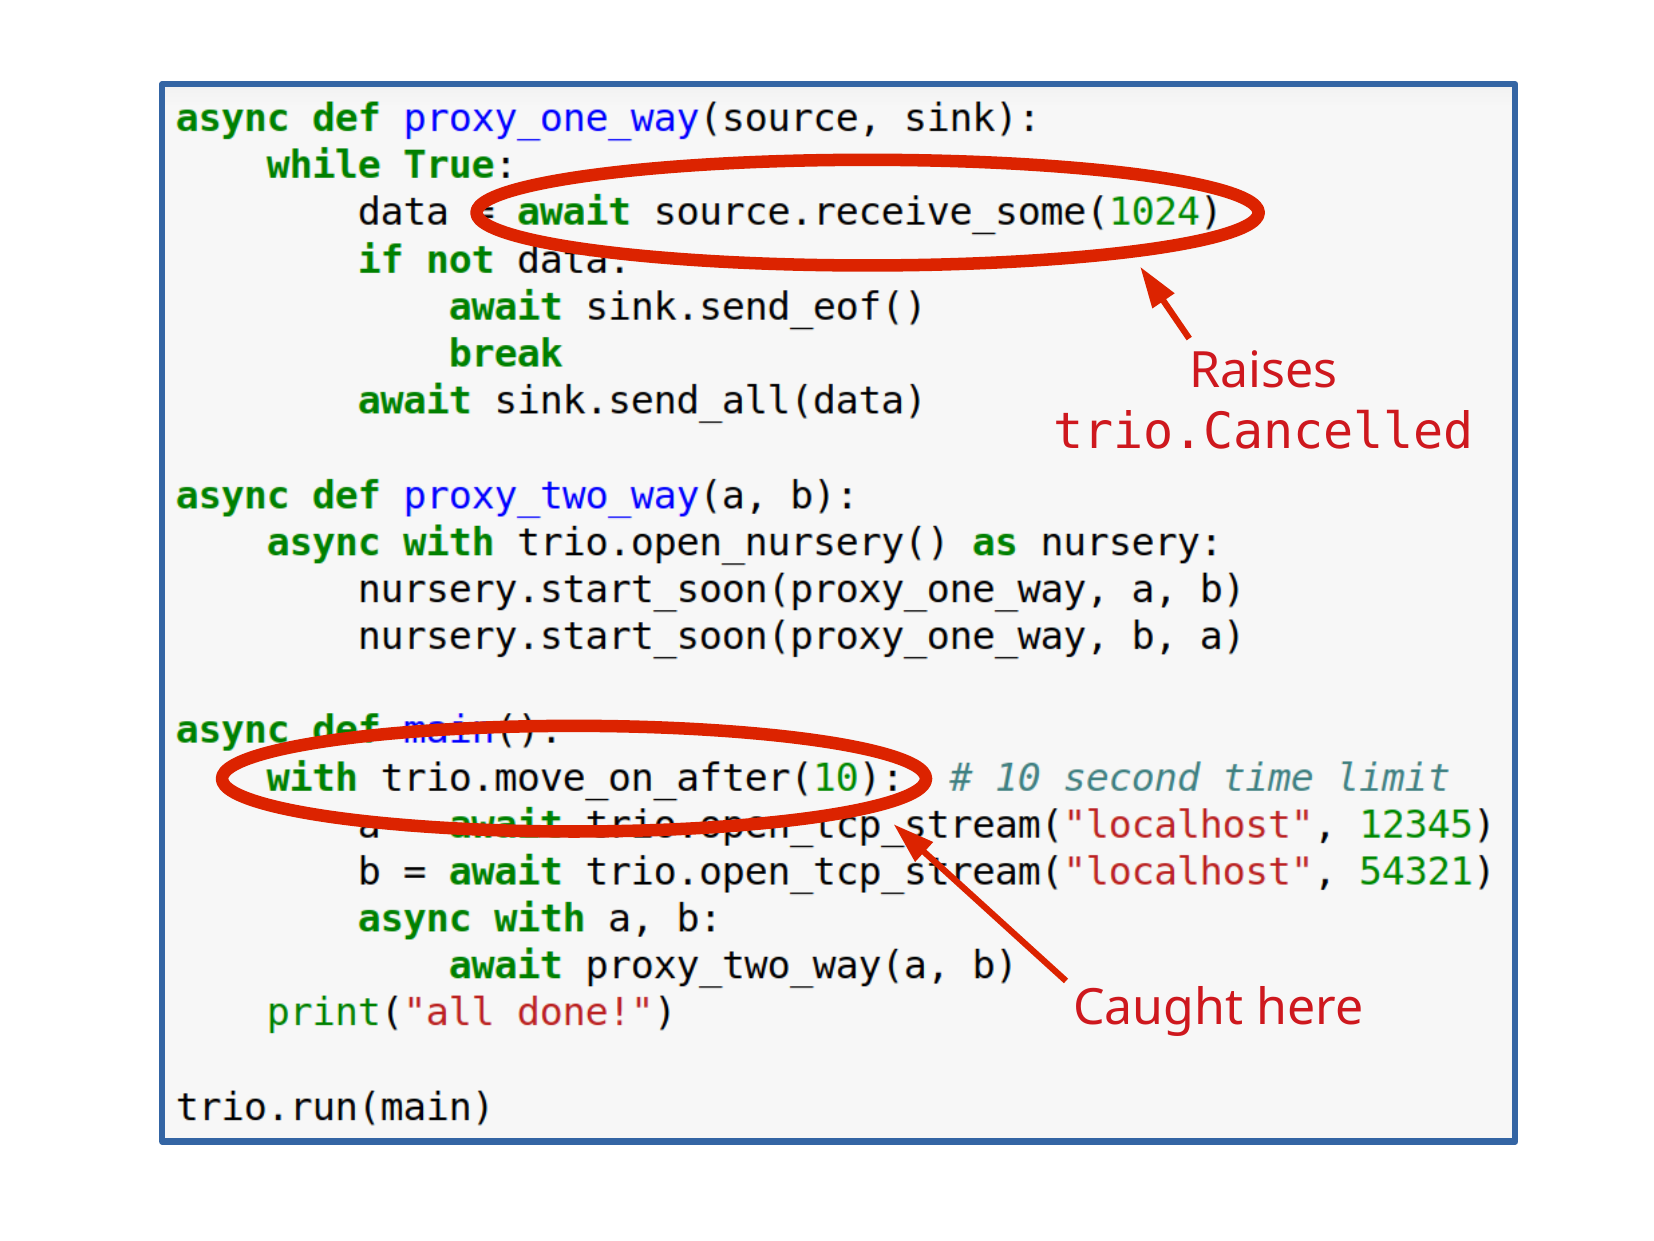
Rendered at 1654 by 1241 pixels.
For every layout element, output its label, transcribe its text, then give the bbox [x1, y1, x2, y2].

text_box Raises trio.Cancelled [1020, 326, 1507, 487]
picture [165, 87, 1513, 1139]
text_box Caught here [975, 963, 1462, 1124]
